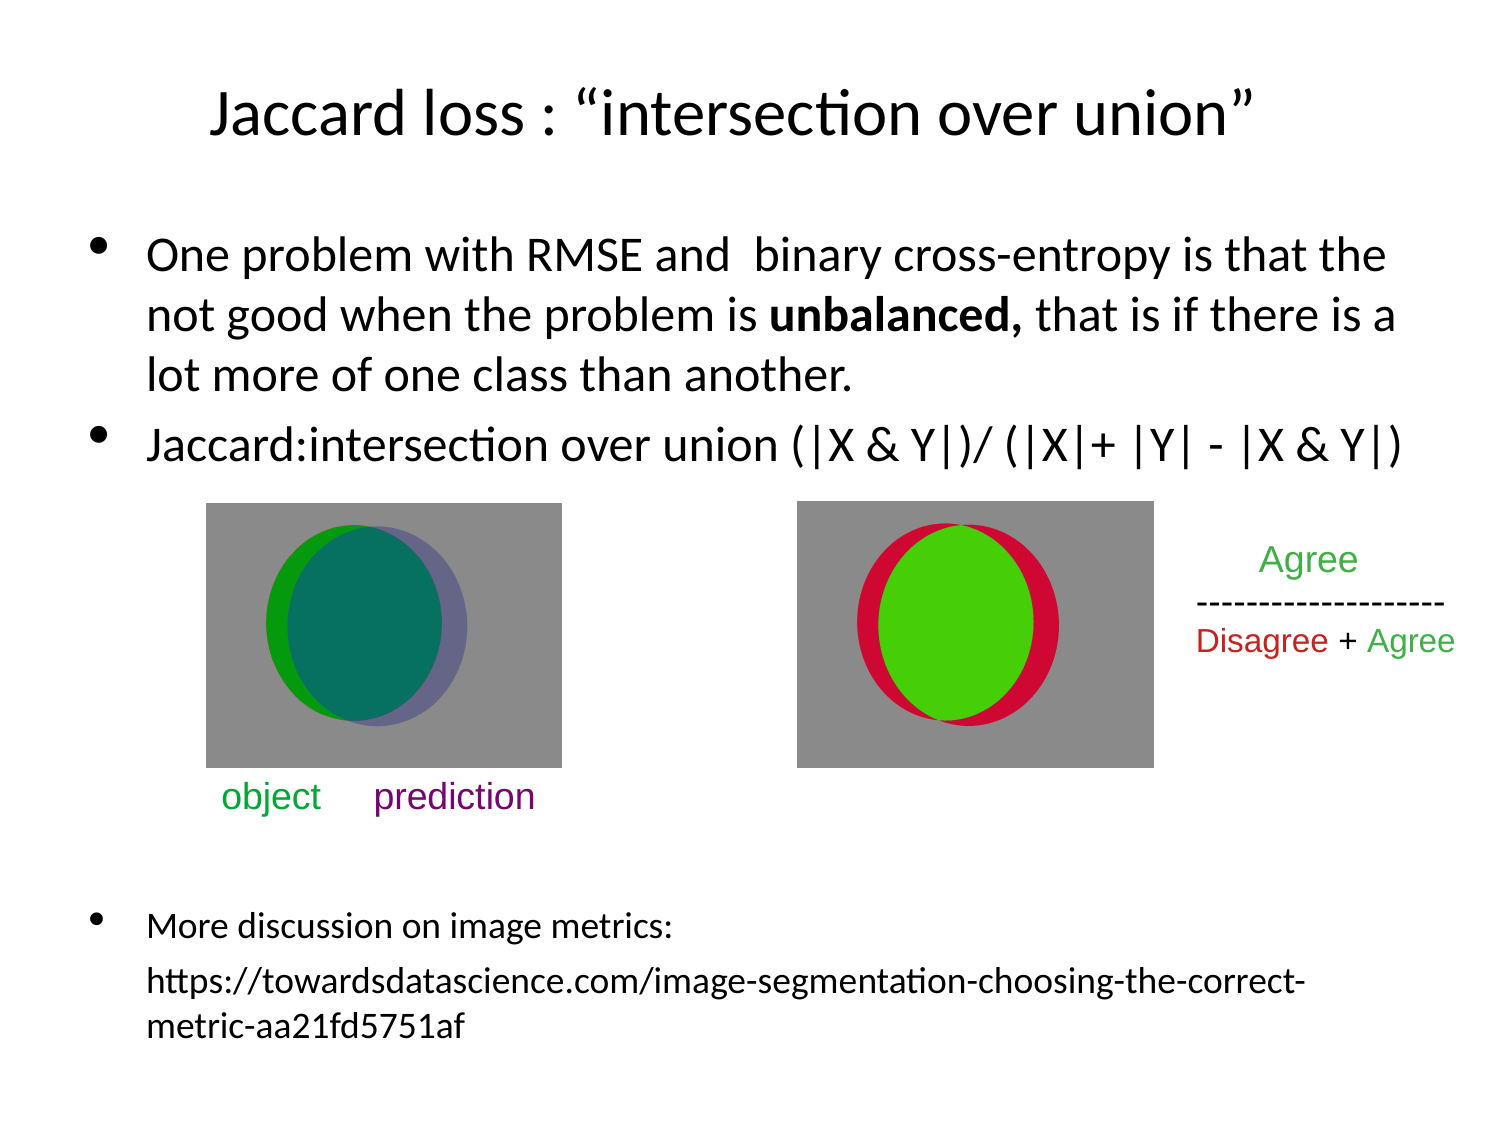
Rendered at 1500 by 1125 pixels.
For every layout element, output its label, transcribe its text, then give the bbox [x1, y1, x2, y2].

picture [206, 503, 562, 768]
text_box Jaccard loss : “intersection over union” [59, 45, 1409, 172]
text_box object prediction [206, 767, 551, 825]
text_box One problem with RMSE and binary cross-entropy is that the not good when the problem is unbalanced, that is if there is a lot more of one class than another. Jaccard:intersection over union (|X & Y|)/ (|X|+ |Y| - |X & Y|) More discussion on image metrics: https://towardsdatascience.com/image-segmentation-choosing-the-correct-metric-aa21fd5751af [75, 213, 1425, 1034]
text_box Agree -------------------- Disagree + Agree [1181, 531, 1477, 799]
picture [797, 501, 1154, 768]
